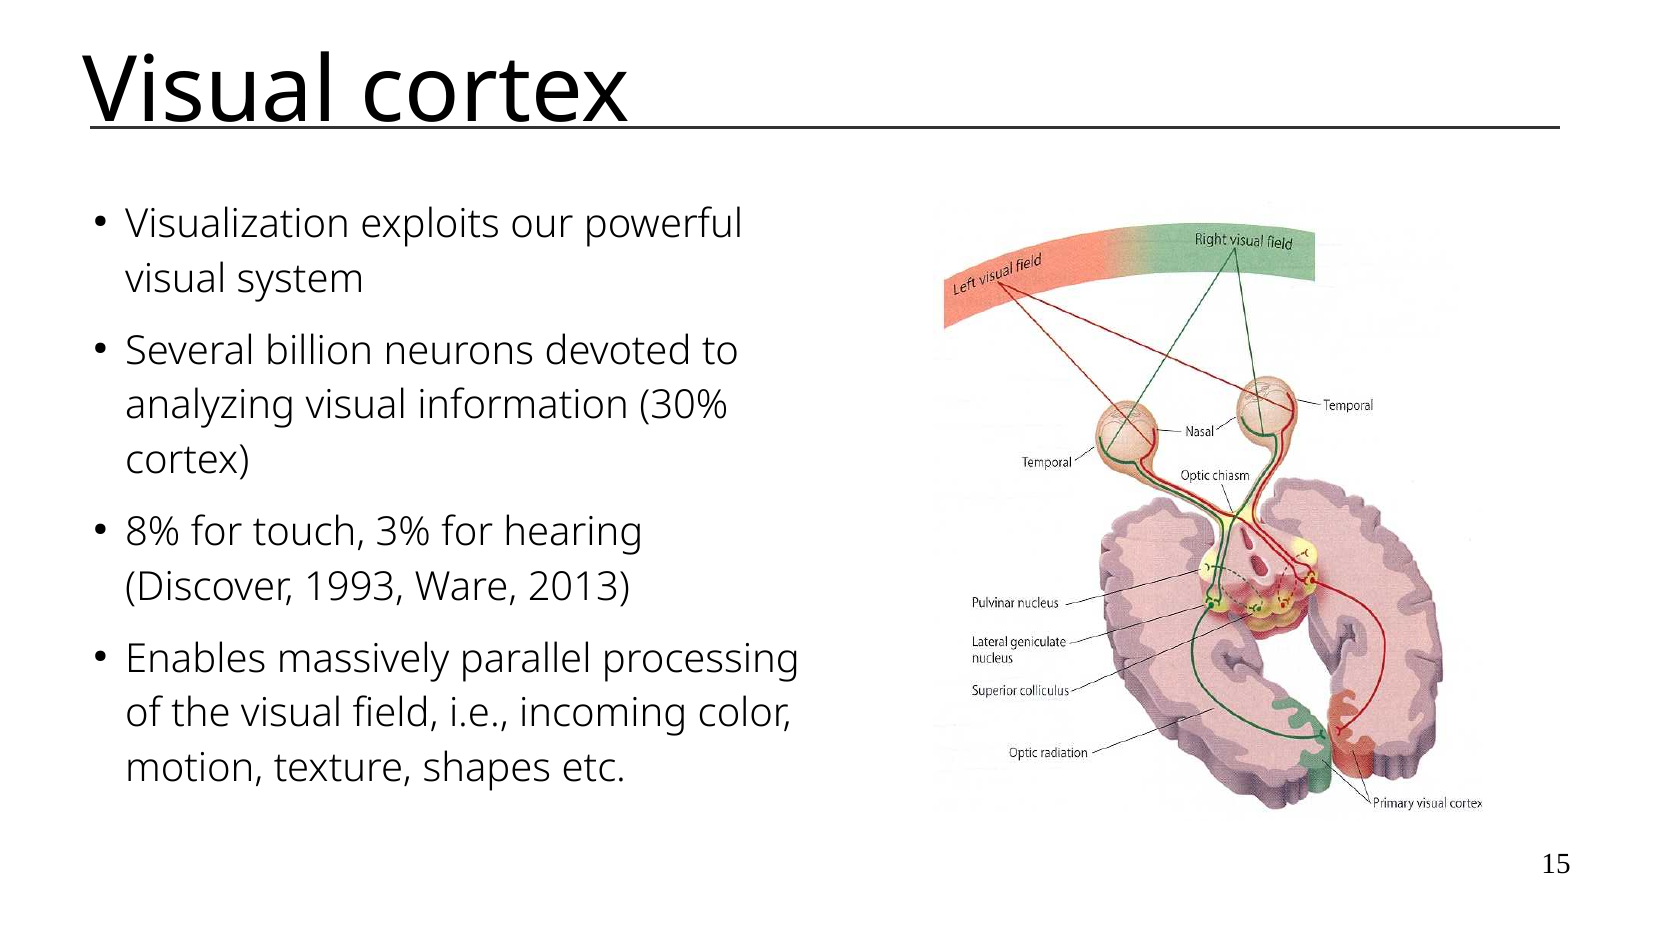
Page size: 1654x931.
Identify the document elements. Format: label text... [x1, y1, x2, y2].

list Visualization exploits our powerful visual system Several billion neurons devoted to analyzing visual information (30% cortex) 8% for touch, 3% for hearing (Discover, 1993, Ware, 2013) Enables massively parallel processing of the visual field, i.e., incoming color, motion, texture, shapes etc. [82, 195, 809, 811]
picture [933, 200, 1494, 821]
title Visual cortex [82, 32, 1571, 140]
